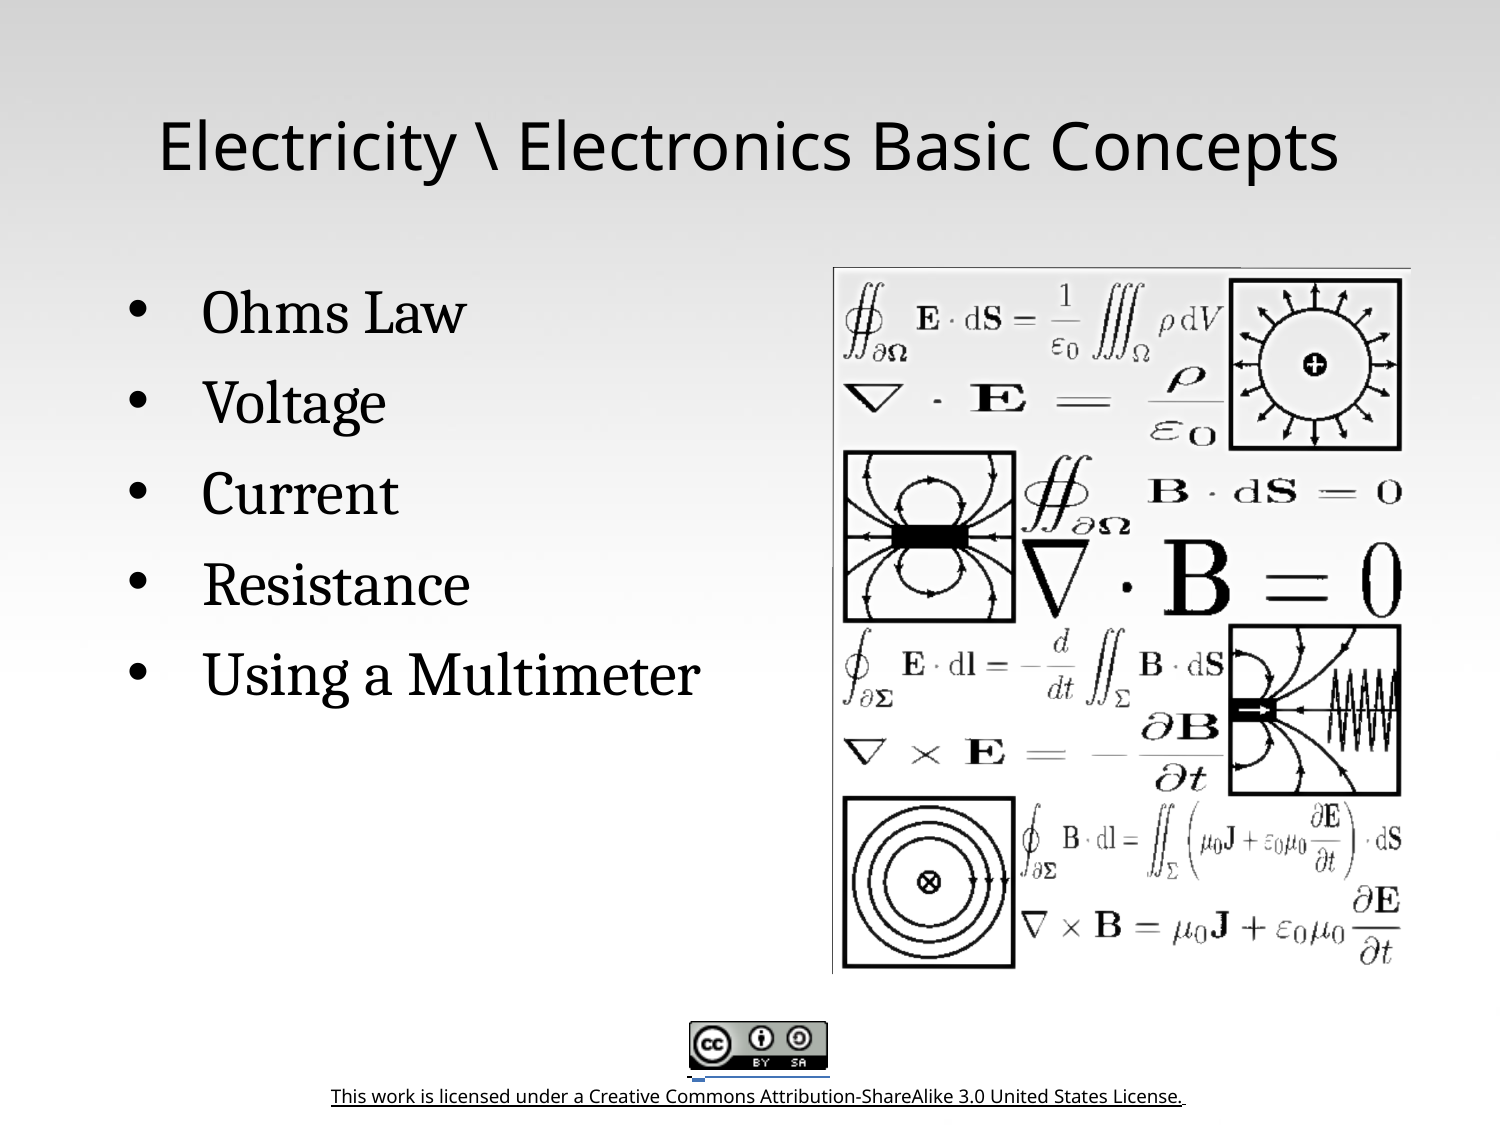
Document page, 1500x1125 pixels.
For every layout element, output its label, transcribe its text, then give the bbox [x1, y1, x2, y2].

title Electricity \ Electronics Basic Concepts [112, 50, 1388, 238]
picture [0, 0, 1500, 1125]
list Ohms Law Voltage Current Resistance Using a Multimeter [112, 263, 1388, 988]
